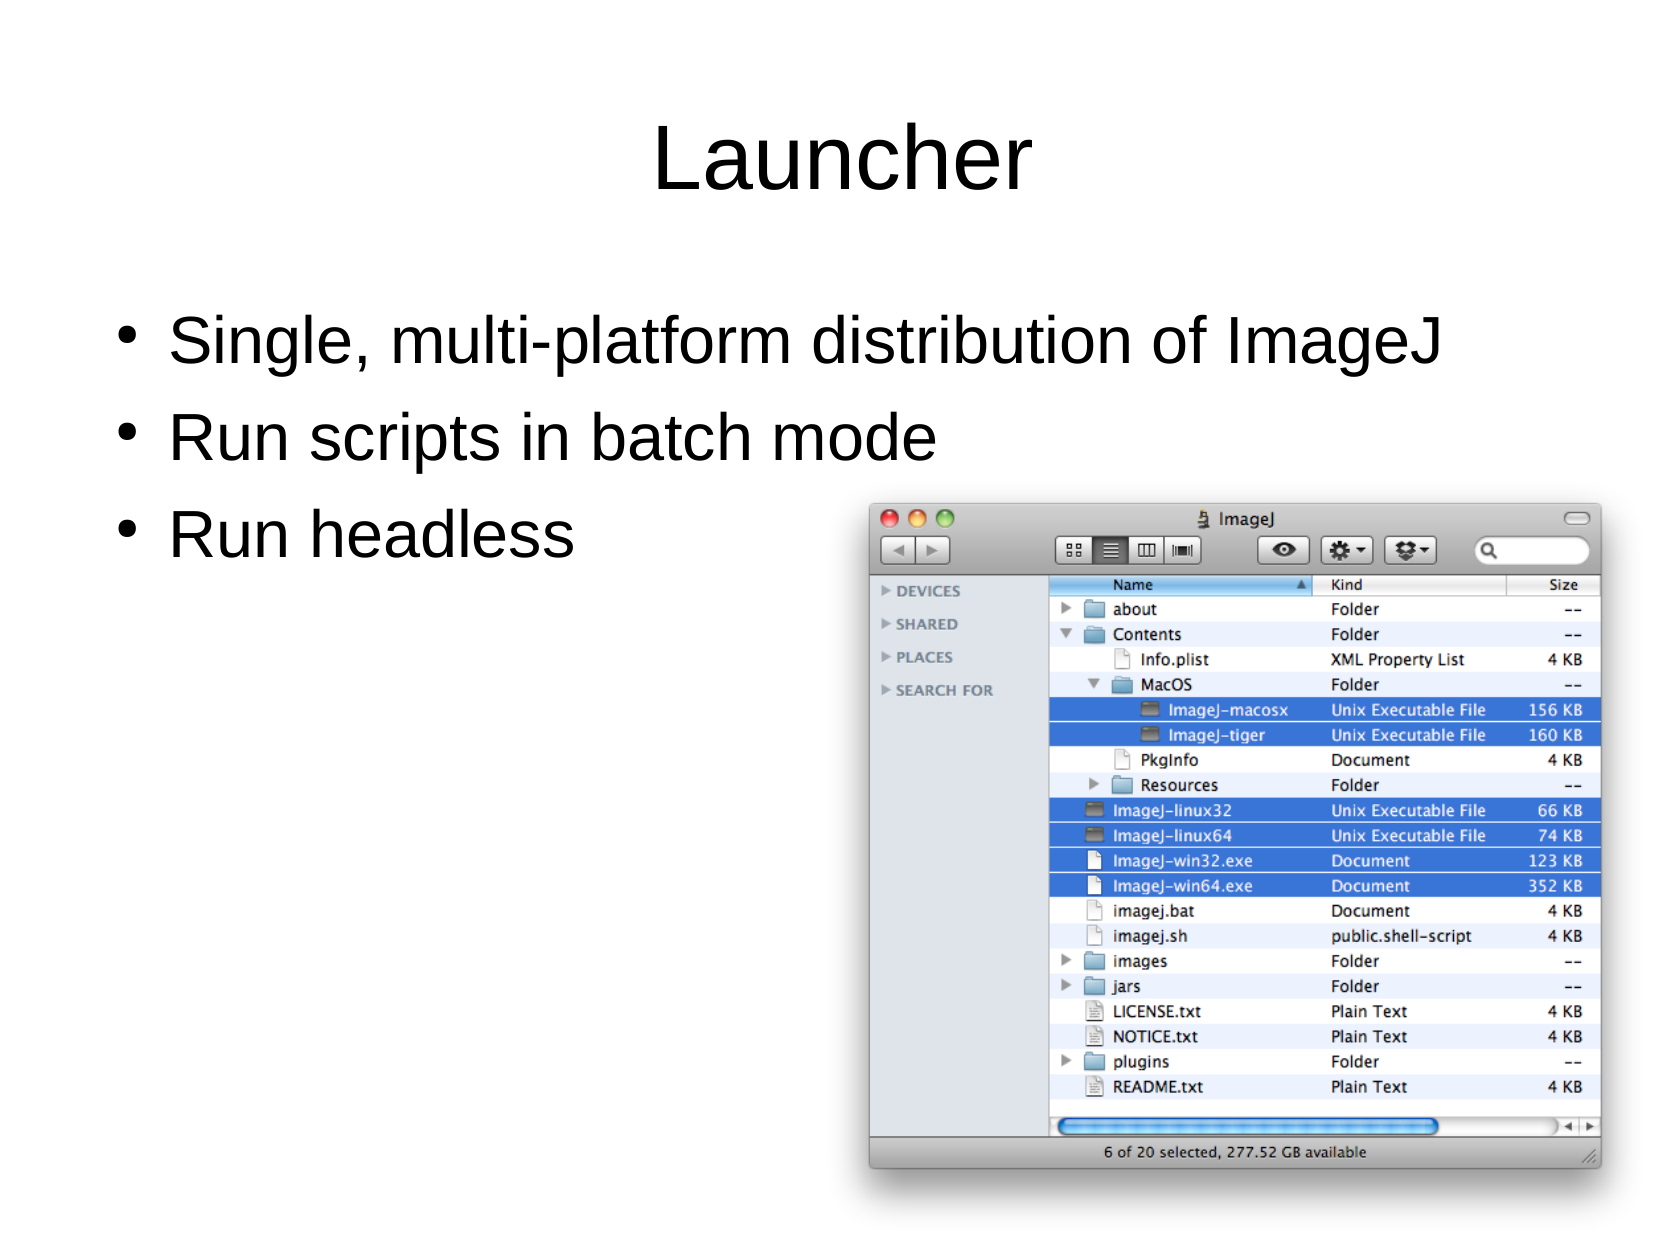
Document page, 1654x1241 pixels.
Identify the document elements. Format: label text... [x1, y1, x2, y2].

picture [817, 471, 1654, 1241]
title Launcher [82, 49, 1571, 257]
list Single, multi-platform distribution of ImageJ Run scripts in batch mode Run headless [82, 289, 1571, 1108]
